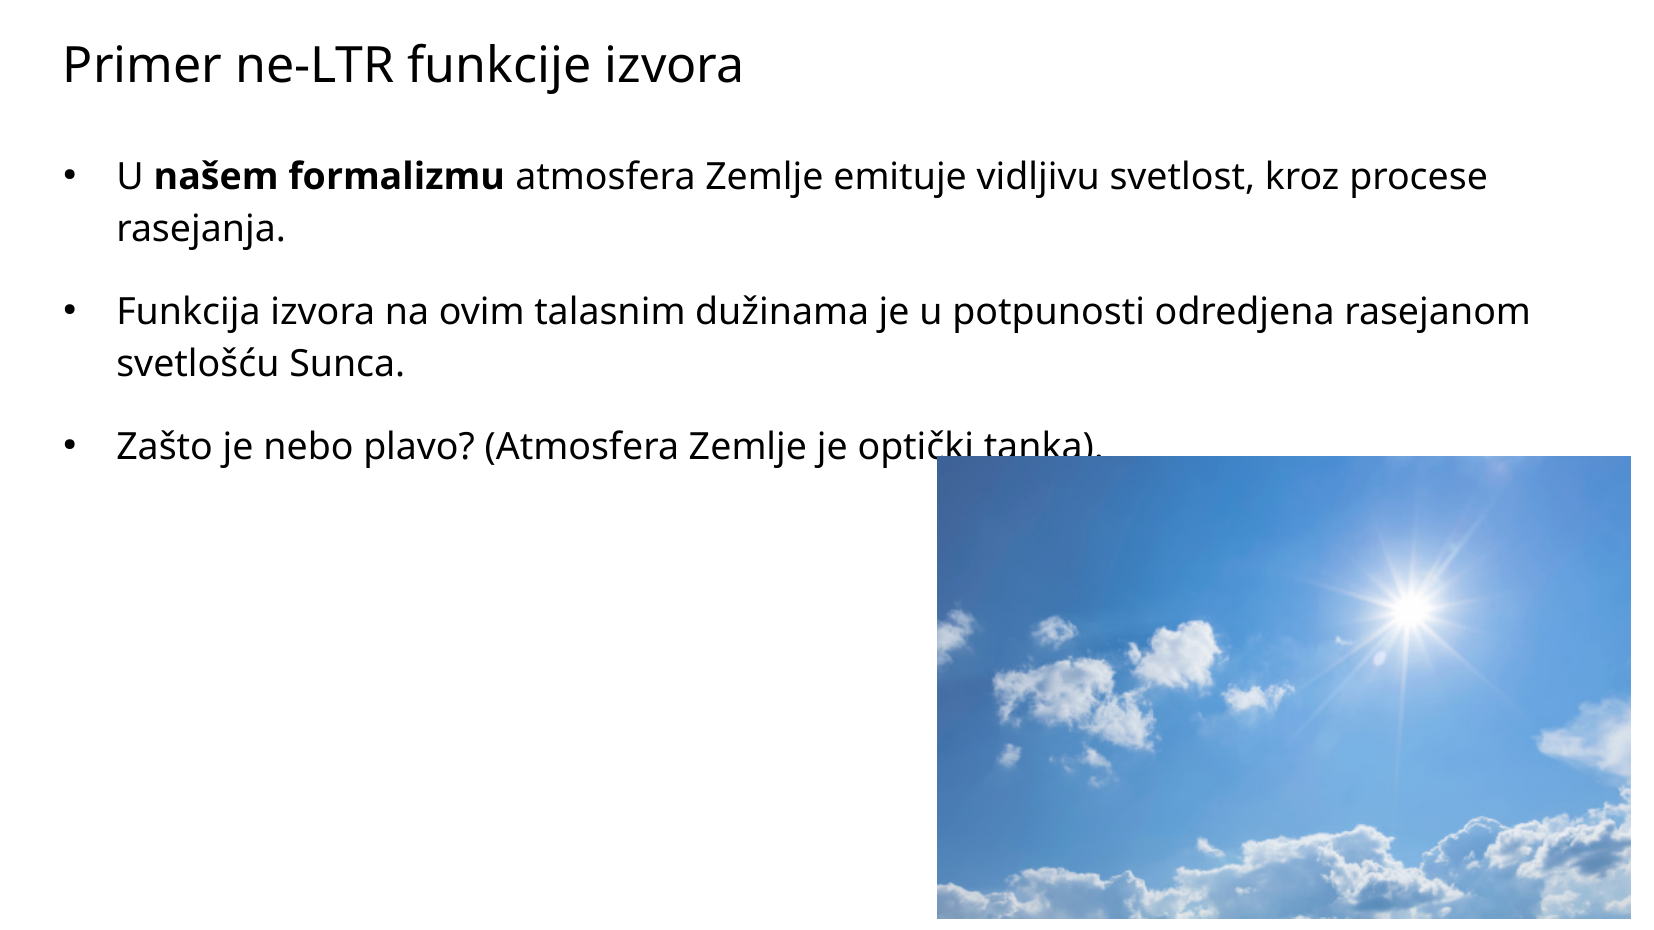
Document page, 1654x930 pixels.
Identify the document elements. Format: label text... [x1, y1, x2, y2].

title Primer ne-LTR funkcije izvora [62, 13, 1651, 113]
list U našem formalizmu atmosfera Zemlje emituje vidljivu svetlost, kroz procese rasejanja. Funkcija izvora na ovim talasnim dužinama je u potpunosti odredjena rasejanom svetlošću Sunca. Zašto je nebo plavo? (Atmosfera Zemlje je optički tanka). [45, 149, 1635, 880]
picture [937, 456, 1631, 919]
